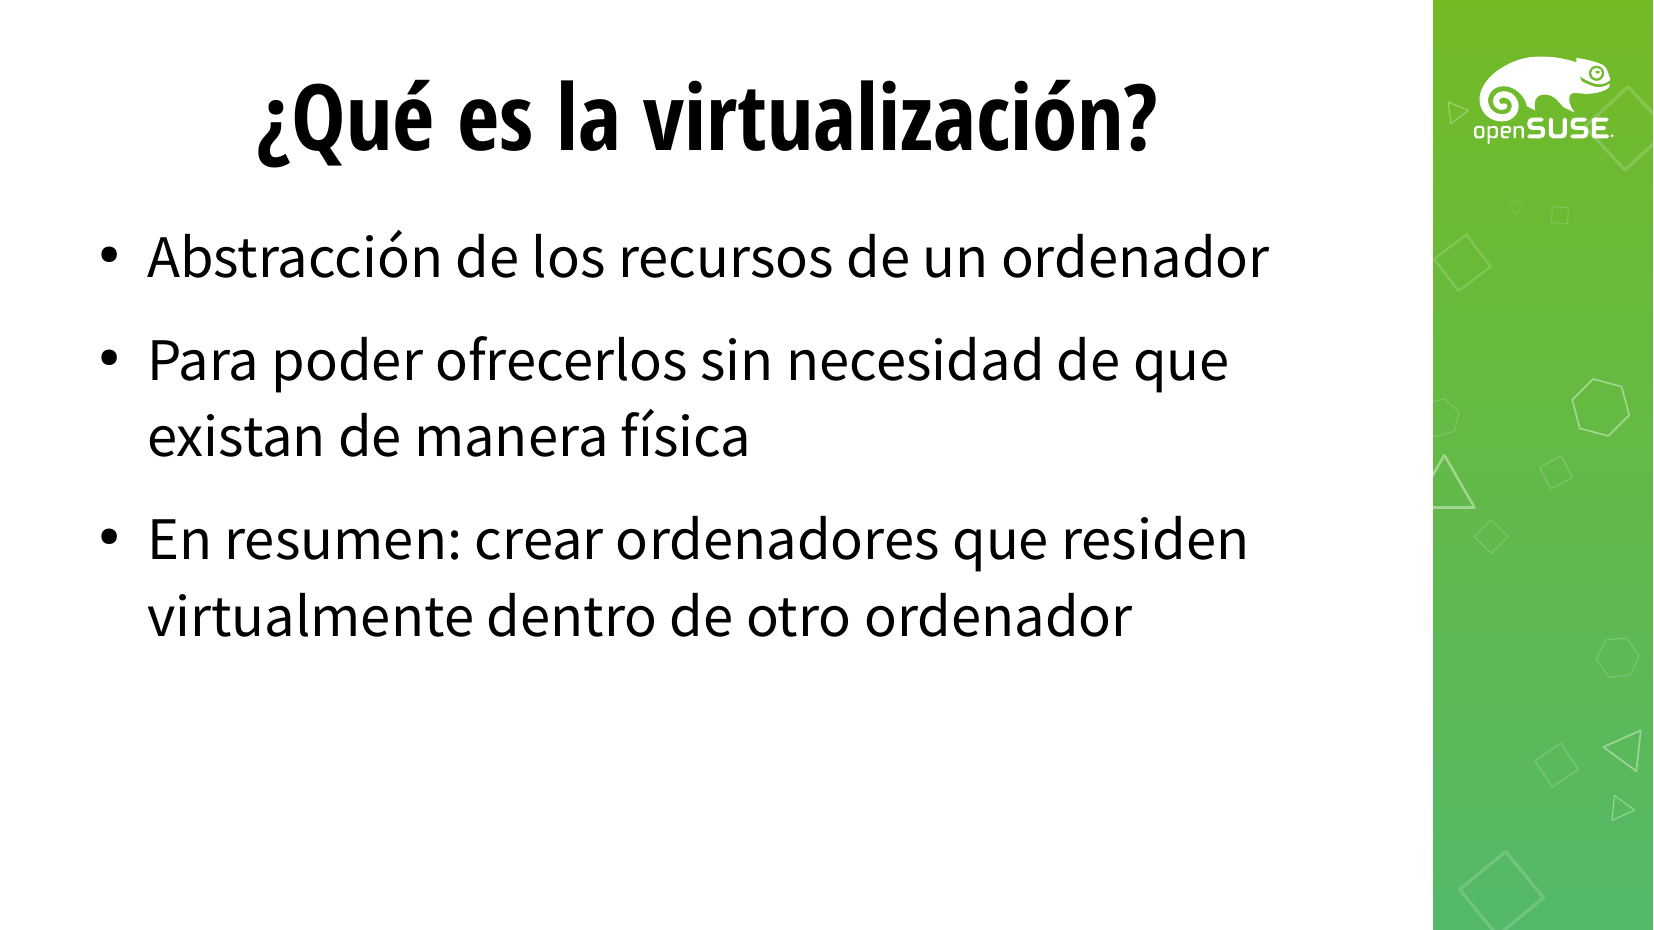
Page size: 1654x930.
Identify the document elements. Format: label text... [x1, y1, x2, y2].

title ¿Qué es la virtualización? [82, 37, 1336, 193]
list Abstracción de los recursos de un ordenador Para poder ofrecerlos sin necesidad de que existan de manera física En resumen: crear ordenadores que residen virtualmente dentro de otro ordenador [82, 217, 1336, 757]
